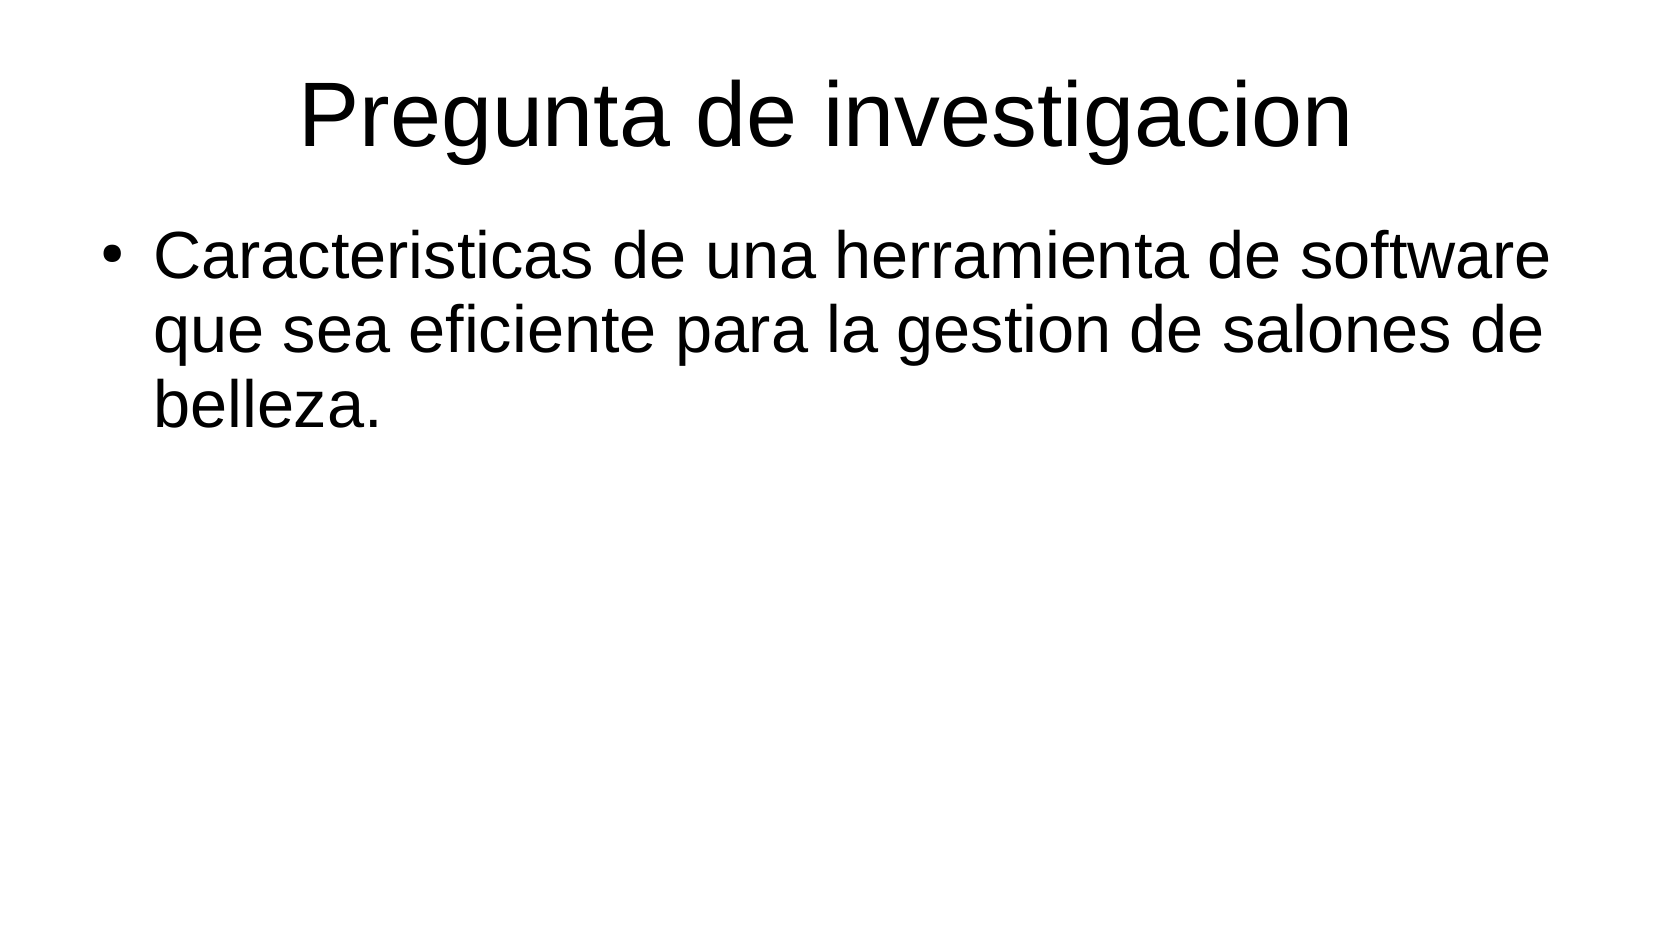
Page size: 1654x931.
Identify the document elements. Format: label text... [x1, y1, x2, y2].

title Pregunta de investigacion [82, 37, 1571, 193]
list Caracteristicas de una herramienta de software que sea eficiente para la gestion de salones de belleza. [82, 217, 1571, 758]
